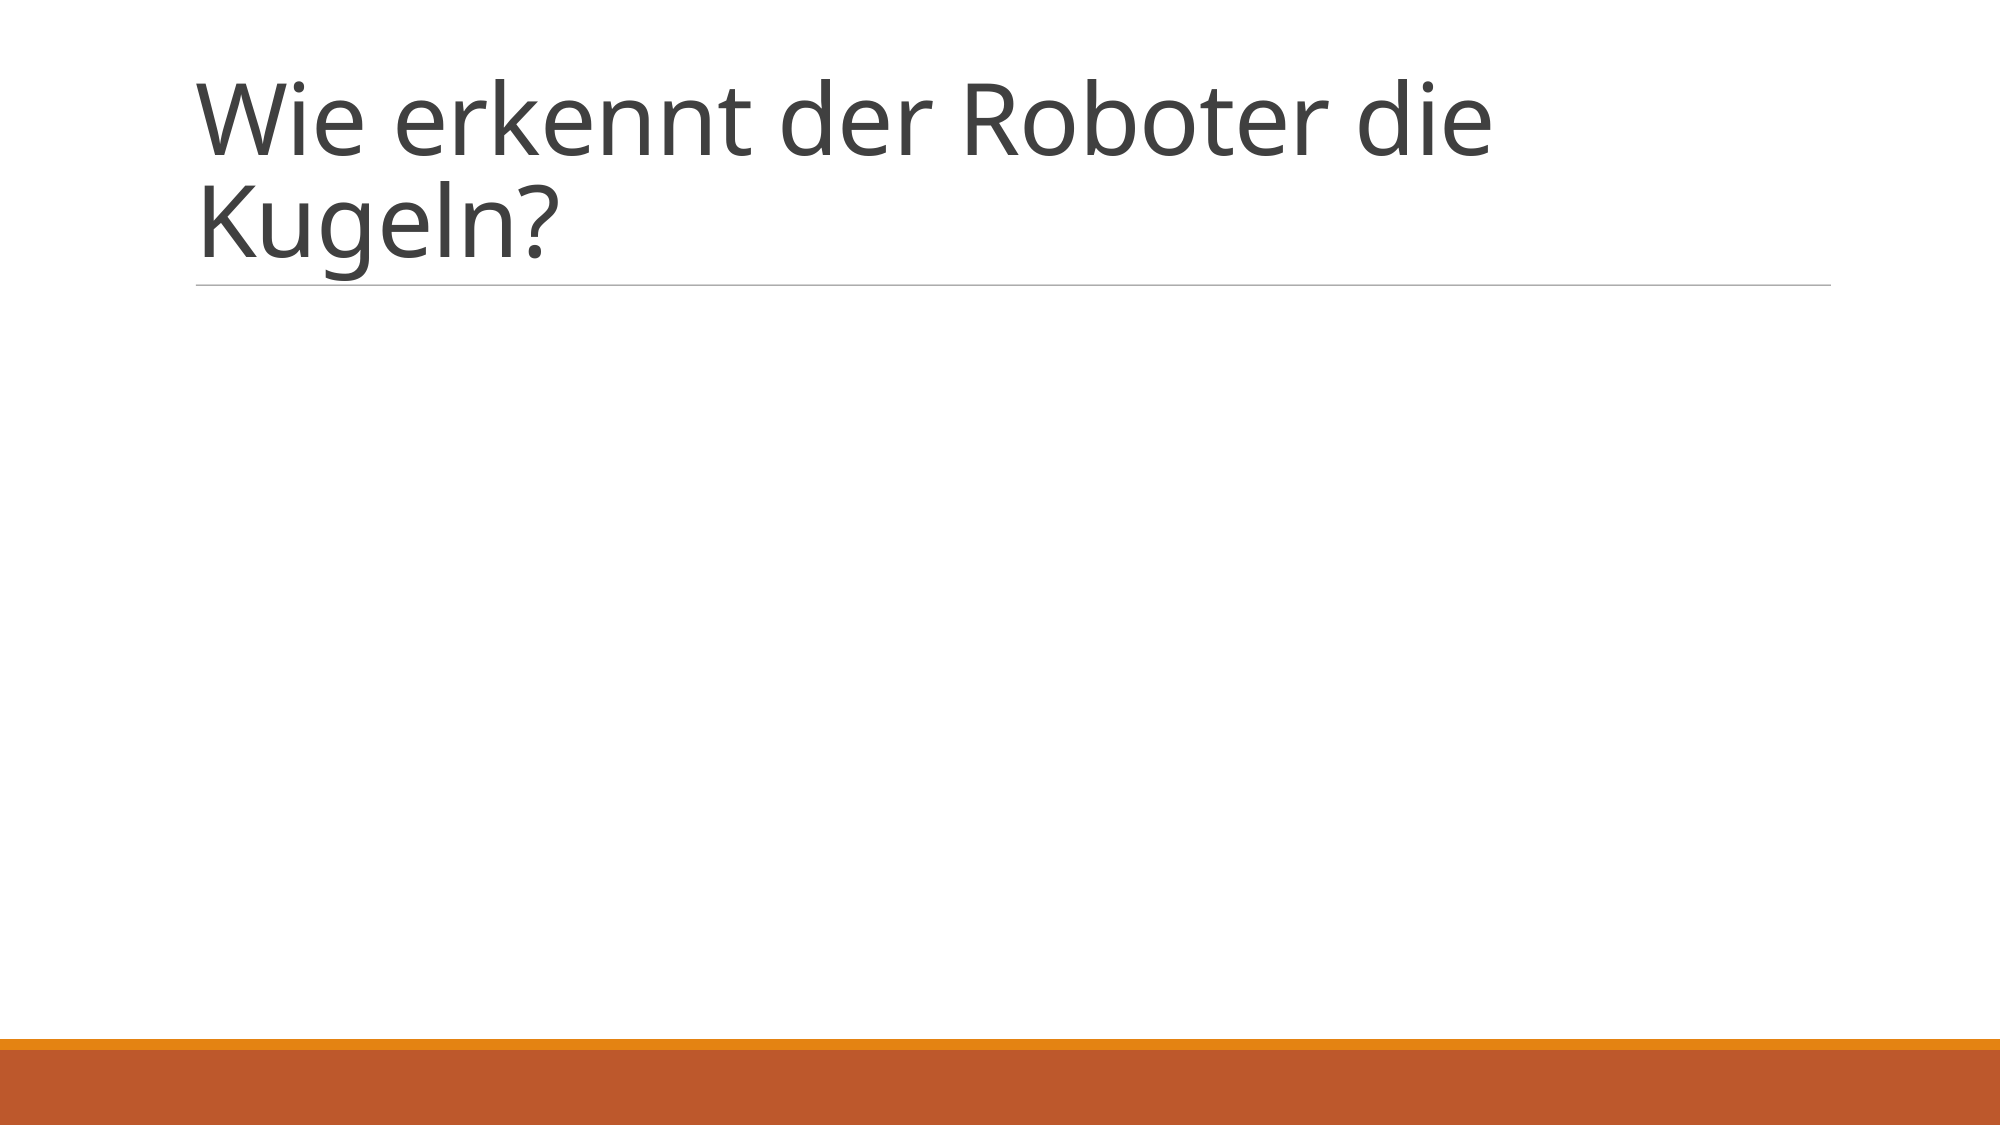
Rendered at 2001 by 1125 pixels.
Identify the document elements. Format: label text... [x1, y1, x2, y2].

title Wie erkennt der Roboter die Kugeln? [180, 47, 1830, 285]
